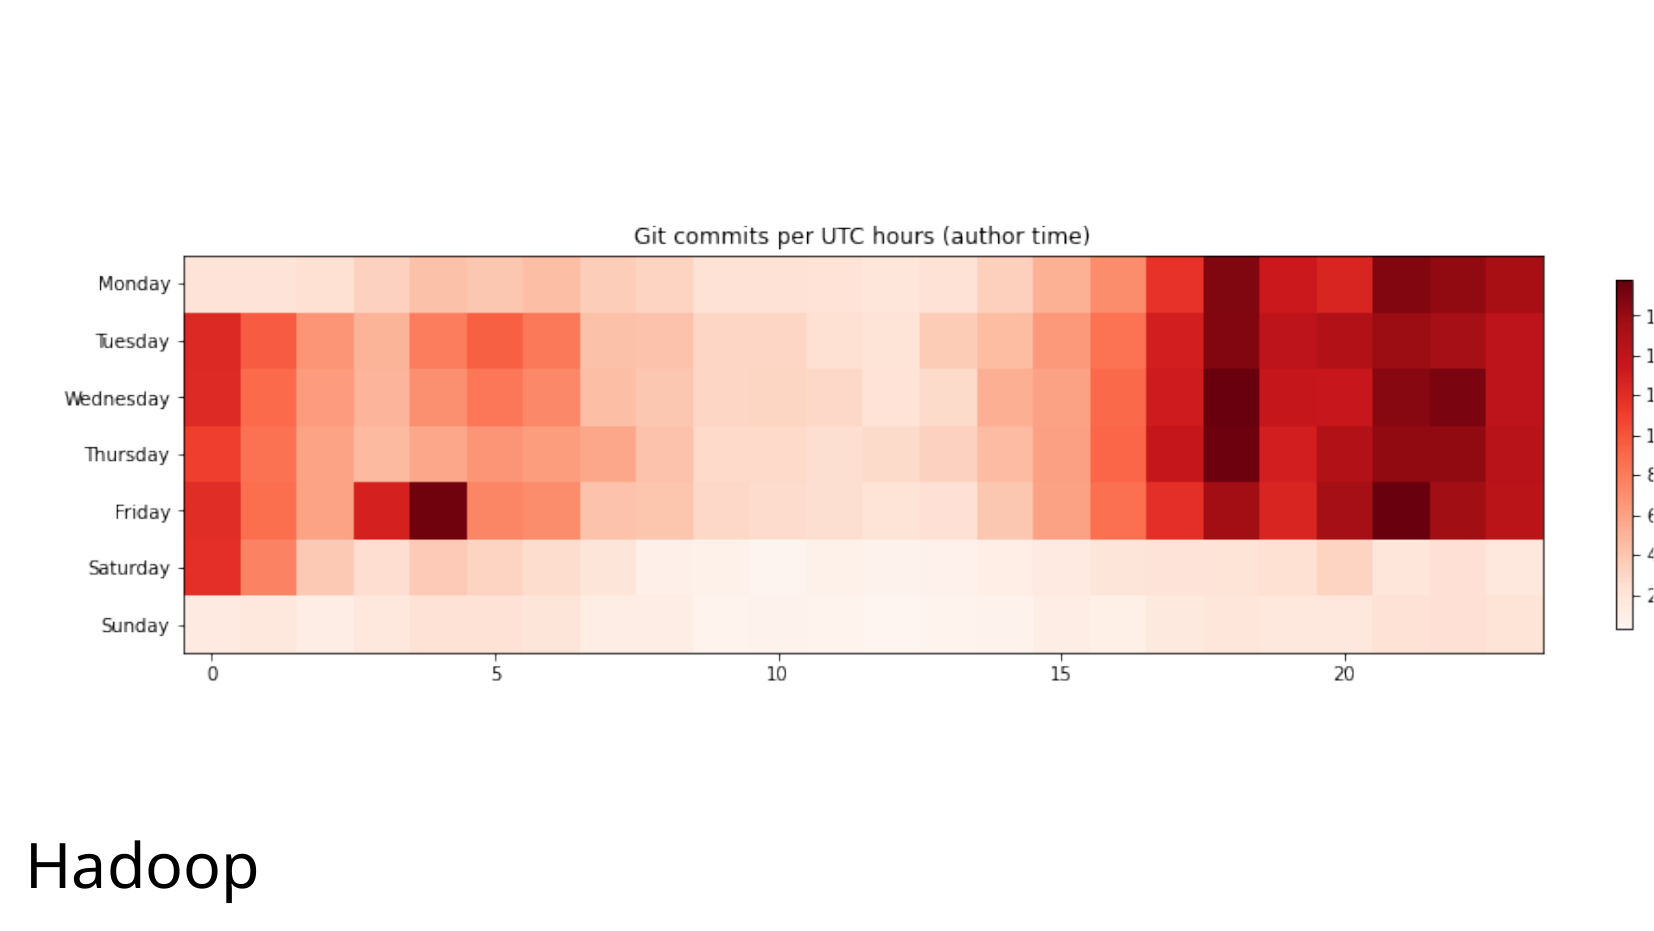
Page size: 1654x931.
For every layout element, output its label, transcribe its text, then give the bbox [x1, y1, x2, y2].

picture [50, 213, 1654, 698]
list Hadoop [25, 821, 1425, 907]
